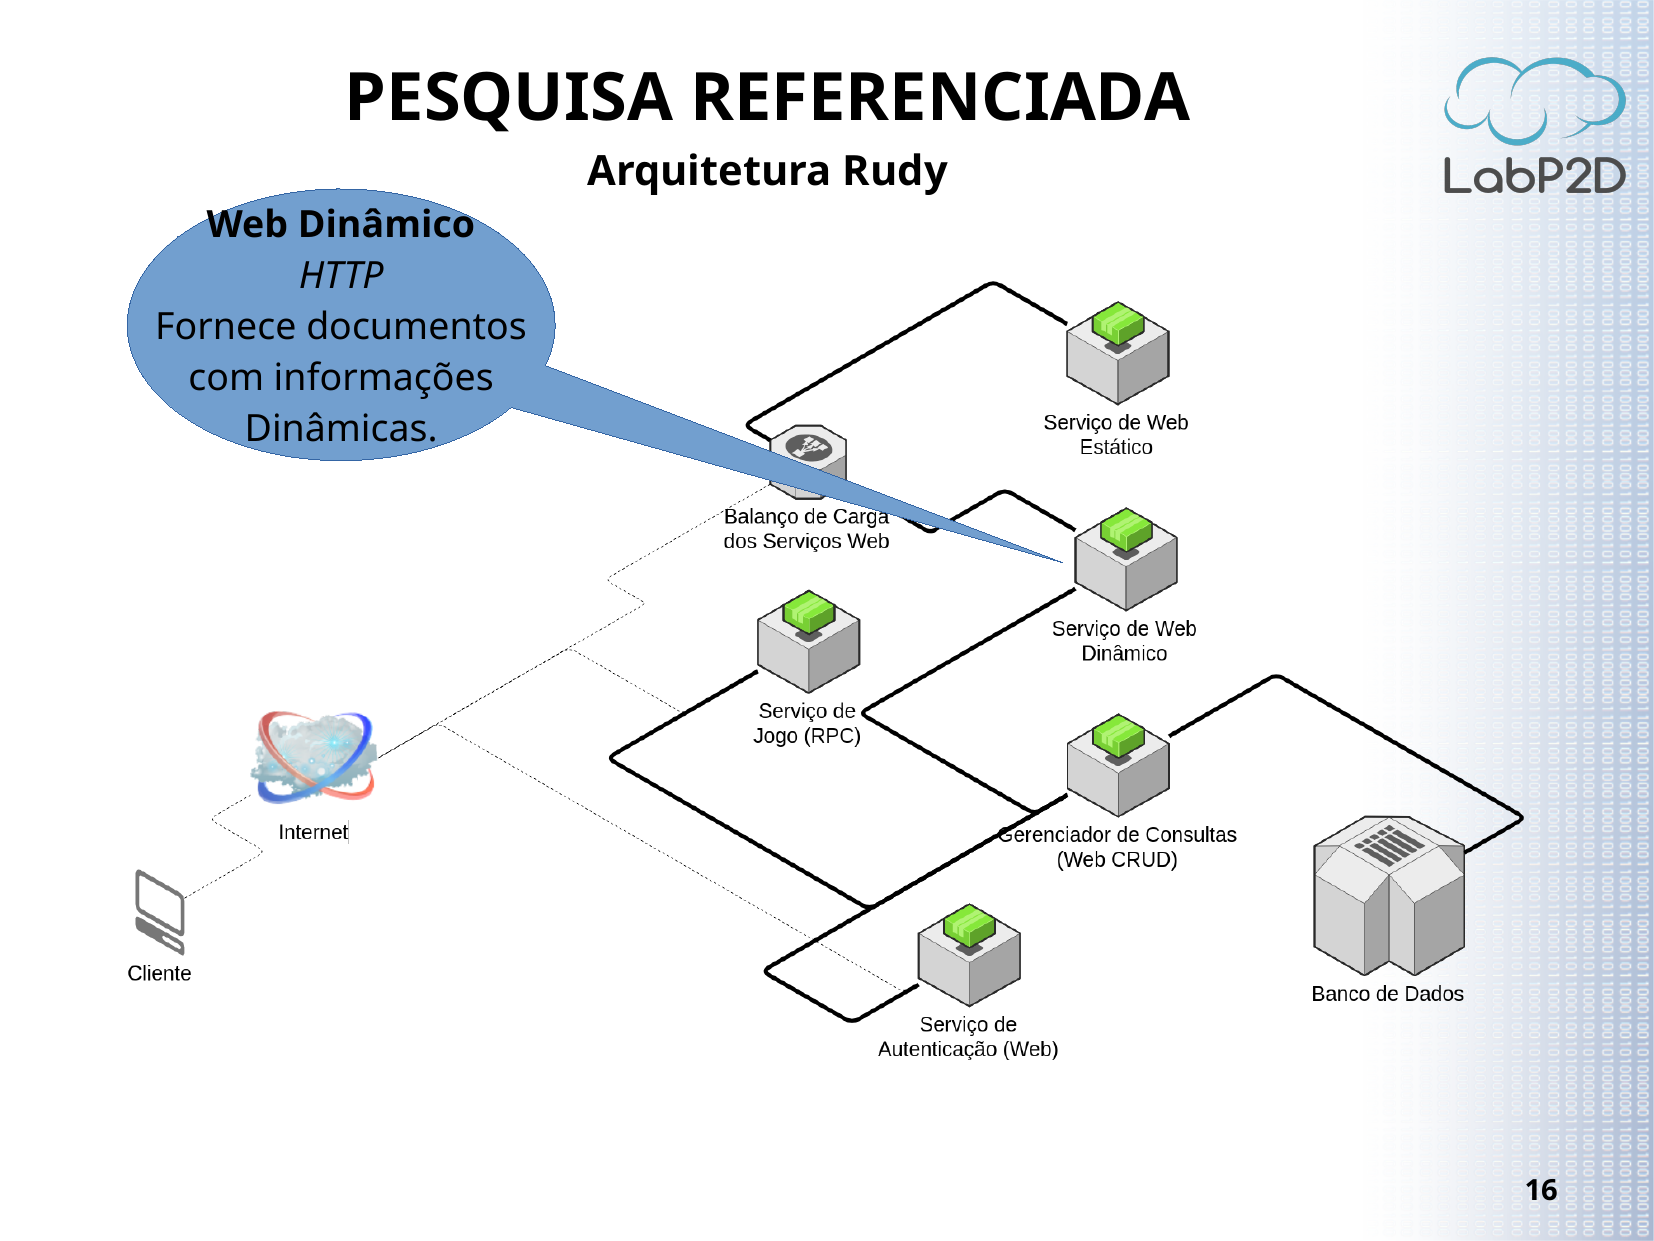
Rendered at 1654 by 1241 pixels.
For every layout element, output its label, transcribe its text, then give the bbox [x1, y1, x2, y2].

title PESQUISA REFERENCIADA Arquitetura Rudy [82, 19, 1453, 227]
picture [127, 279, 139, 313]
text_box Web Dinâmico HTTP Fornece documentos com informações Dinâmicas. [127, 188, 1063, 563]
picture [127, 1, 1654, 1240]
